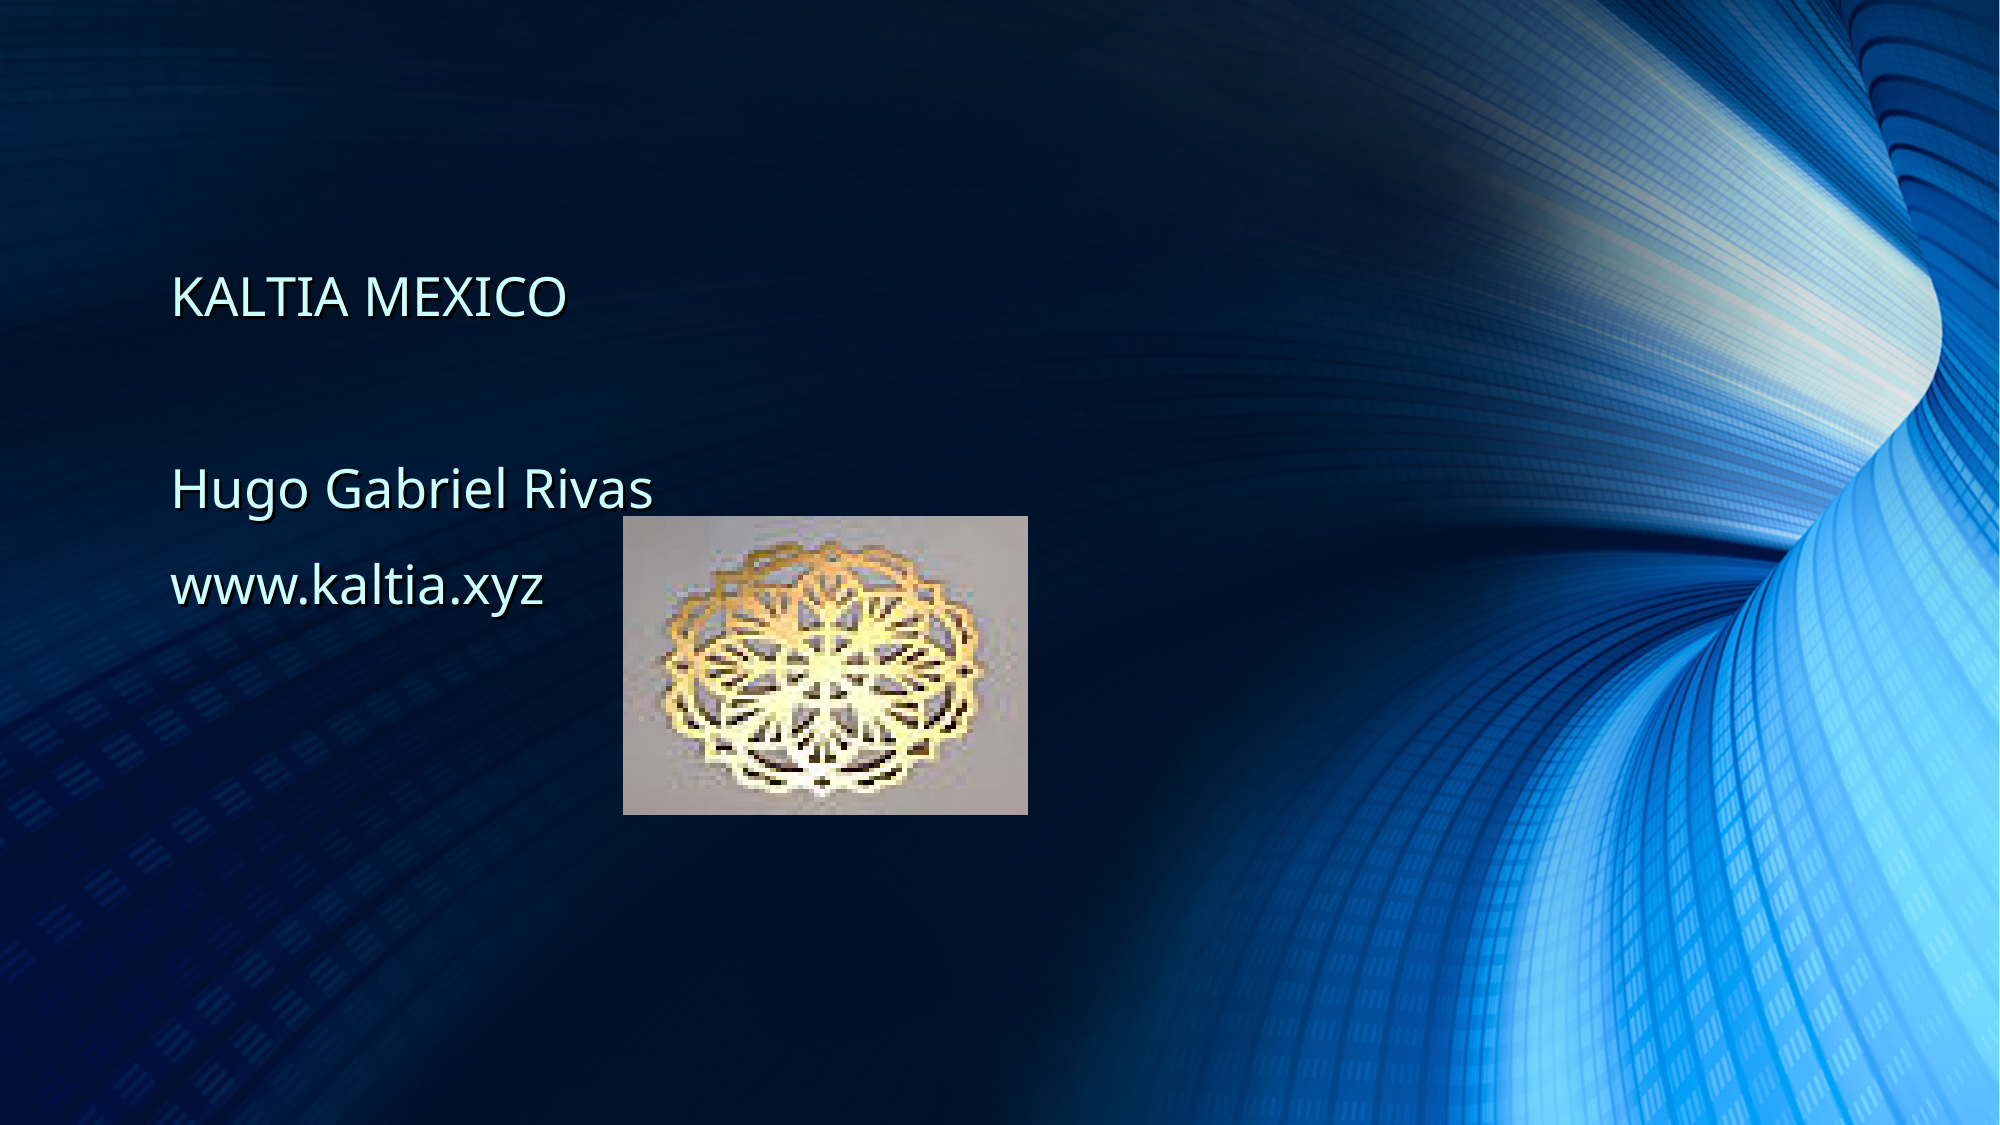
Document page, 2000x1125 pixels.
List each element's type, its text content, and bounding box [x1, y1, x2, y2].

list KALTIA MEXICO Hugo Gabriel Rivas www.kaltia.xyz [99, 263, 1900, 916]
picture [0, 0, 2000, 1125]
